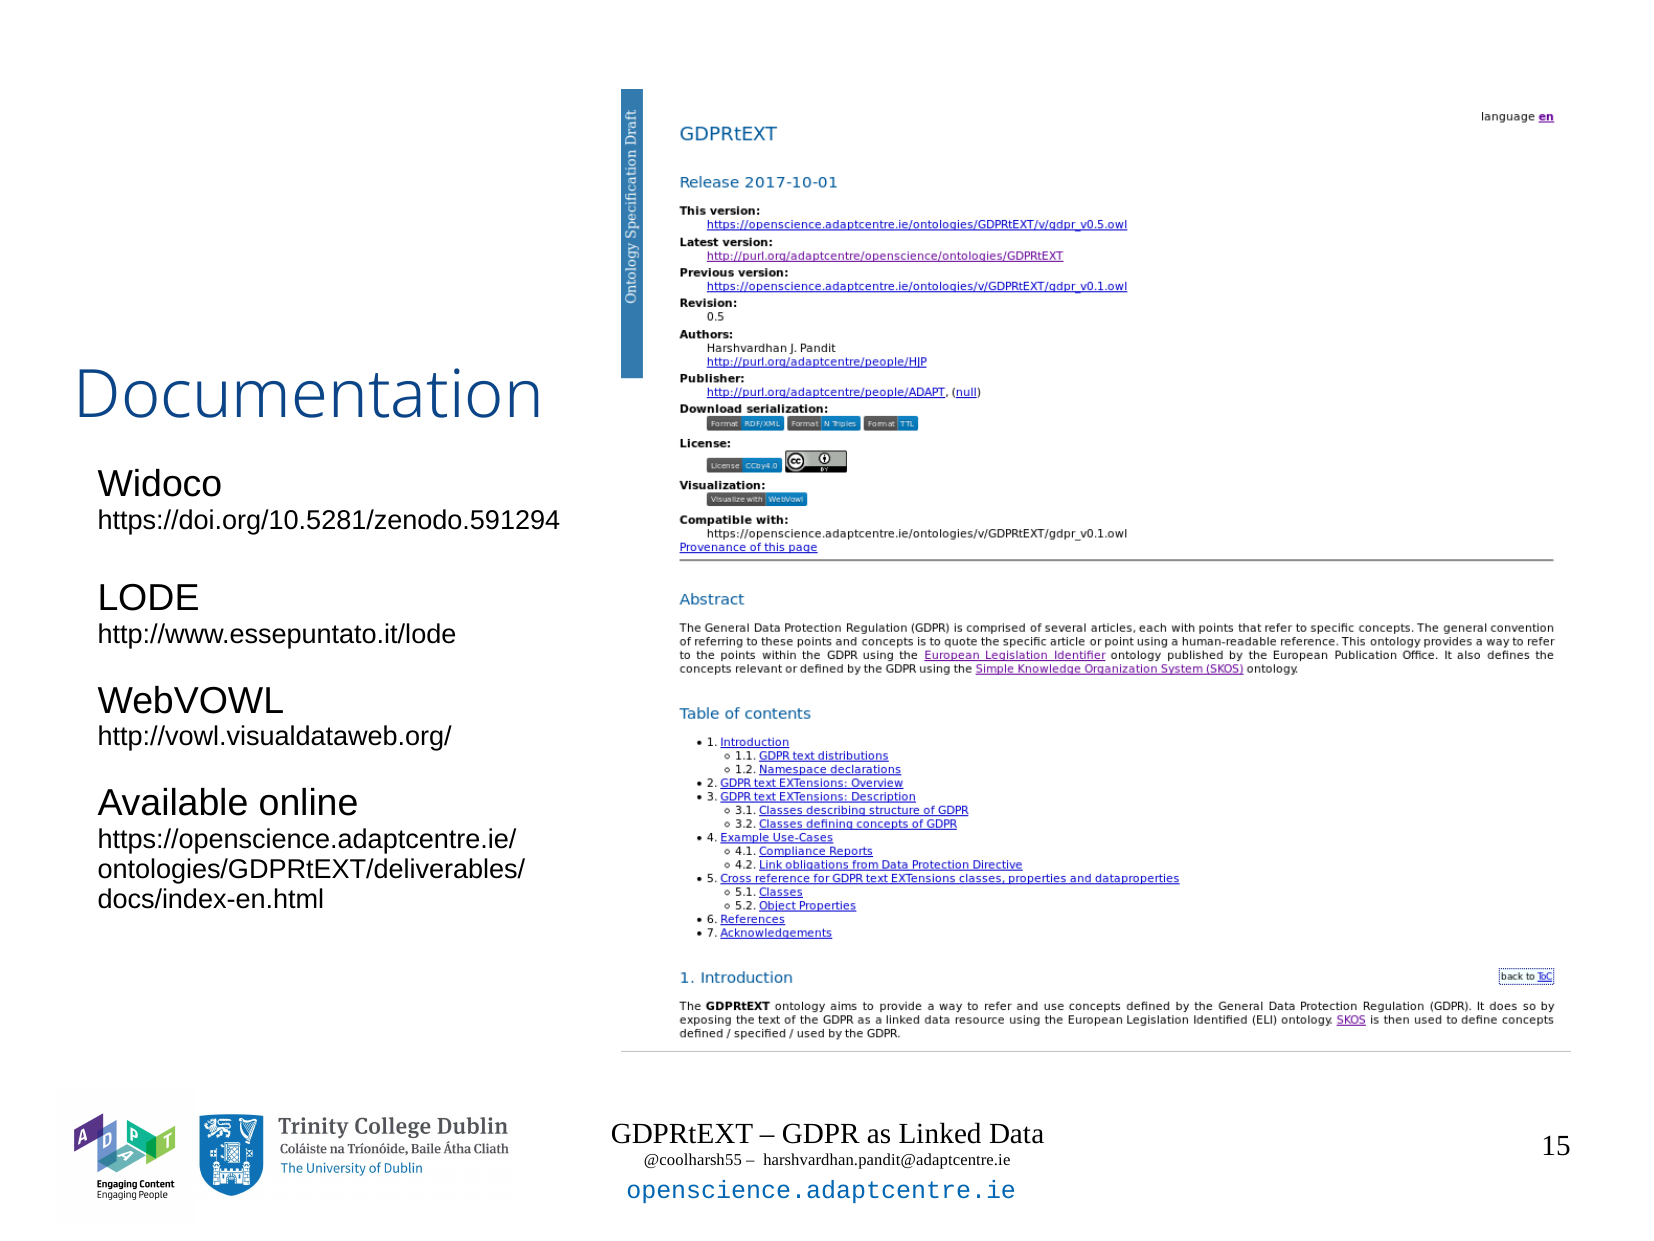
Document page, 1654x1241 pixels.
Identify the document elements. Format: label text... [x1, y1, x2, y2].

picture [196, 1111, 512, 1199]
text_box Documentation [59, 339, 797, 515]
picture [54, 1086, 195, 1227]
picture [621, 89, 1571, 1052]
text_box Widoco https://doi.org/10.5281/zenodo.591294 LODE http://www.essepuntato.it/lode WebVOWL http://vowl.visualdataweb.org/ Available online https://openscience.adaptcentre.ie/ontologies/GDPRtEXT/deliverables/docs/index-en.html [82, 515, 579, 851]
